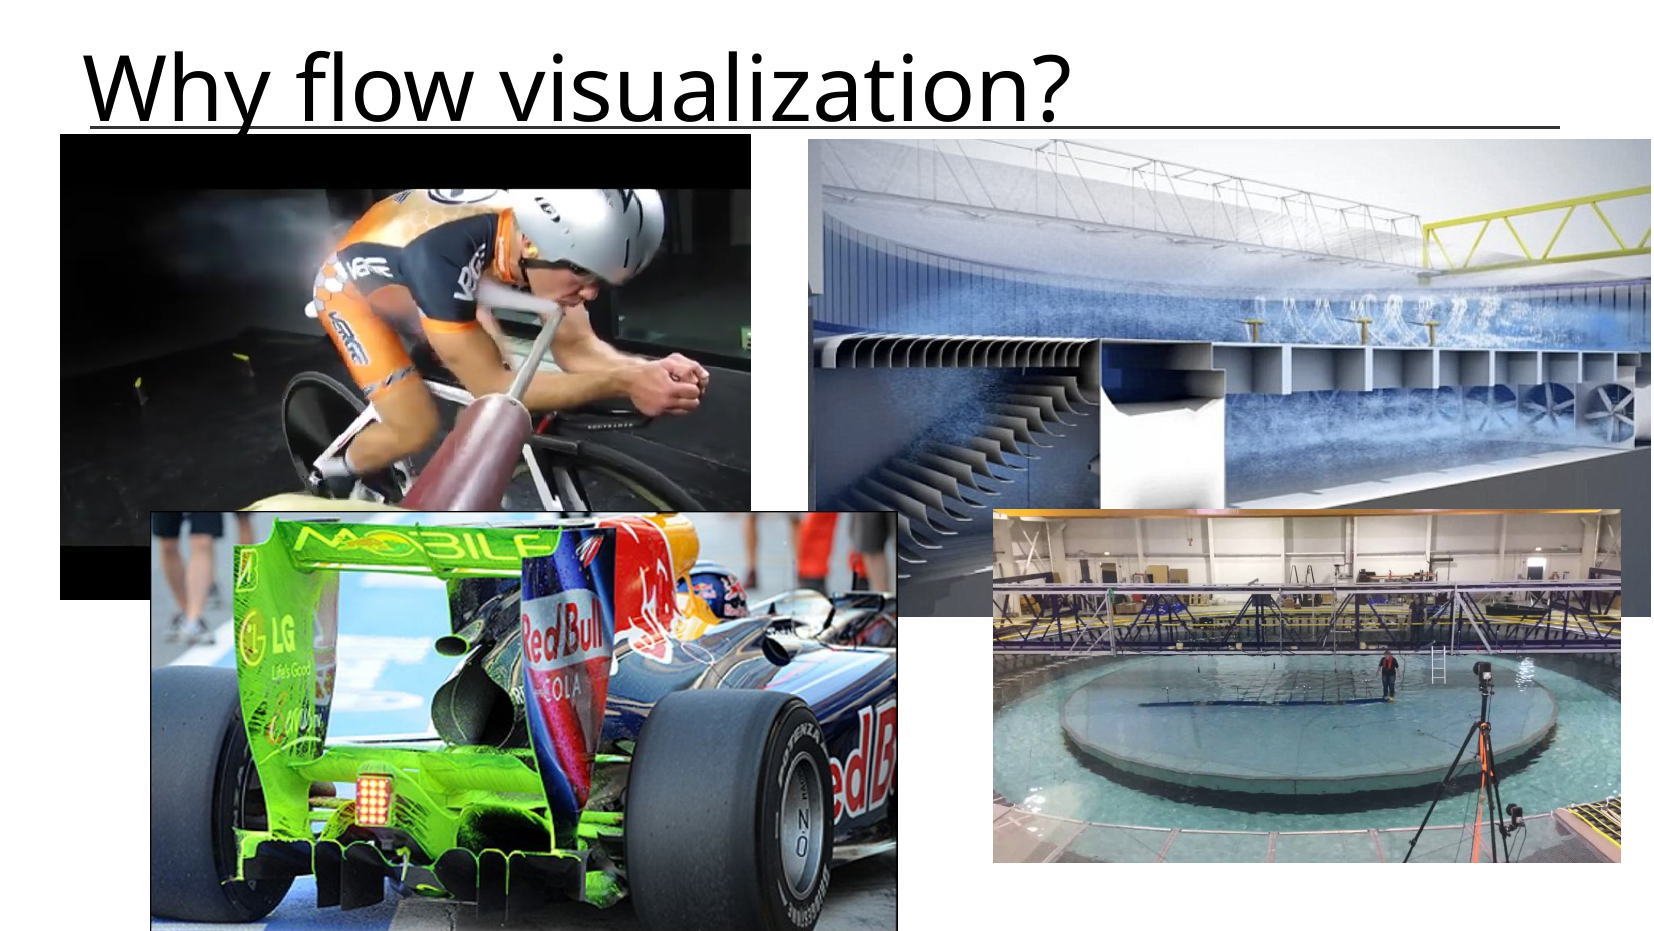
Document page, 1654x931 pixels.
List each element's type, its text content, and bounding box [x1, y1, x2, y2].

title Why flow visualization? [82, 32, 1571, 140]
picture [60, 134, 1651, 931]
